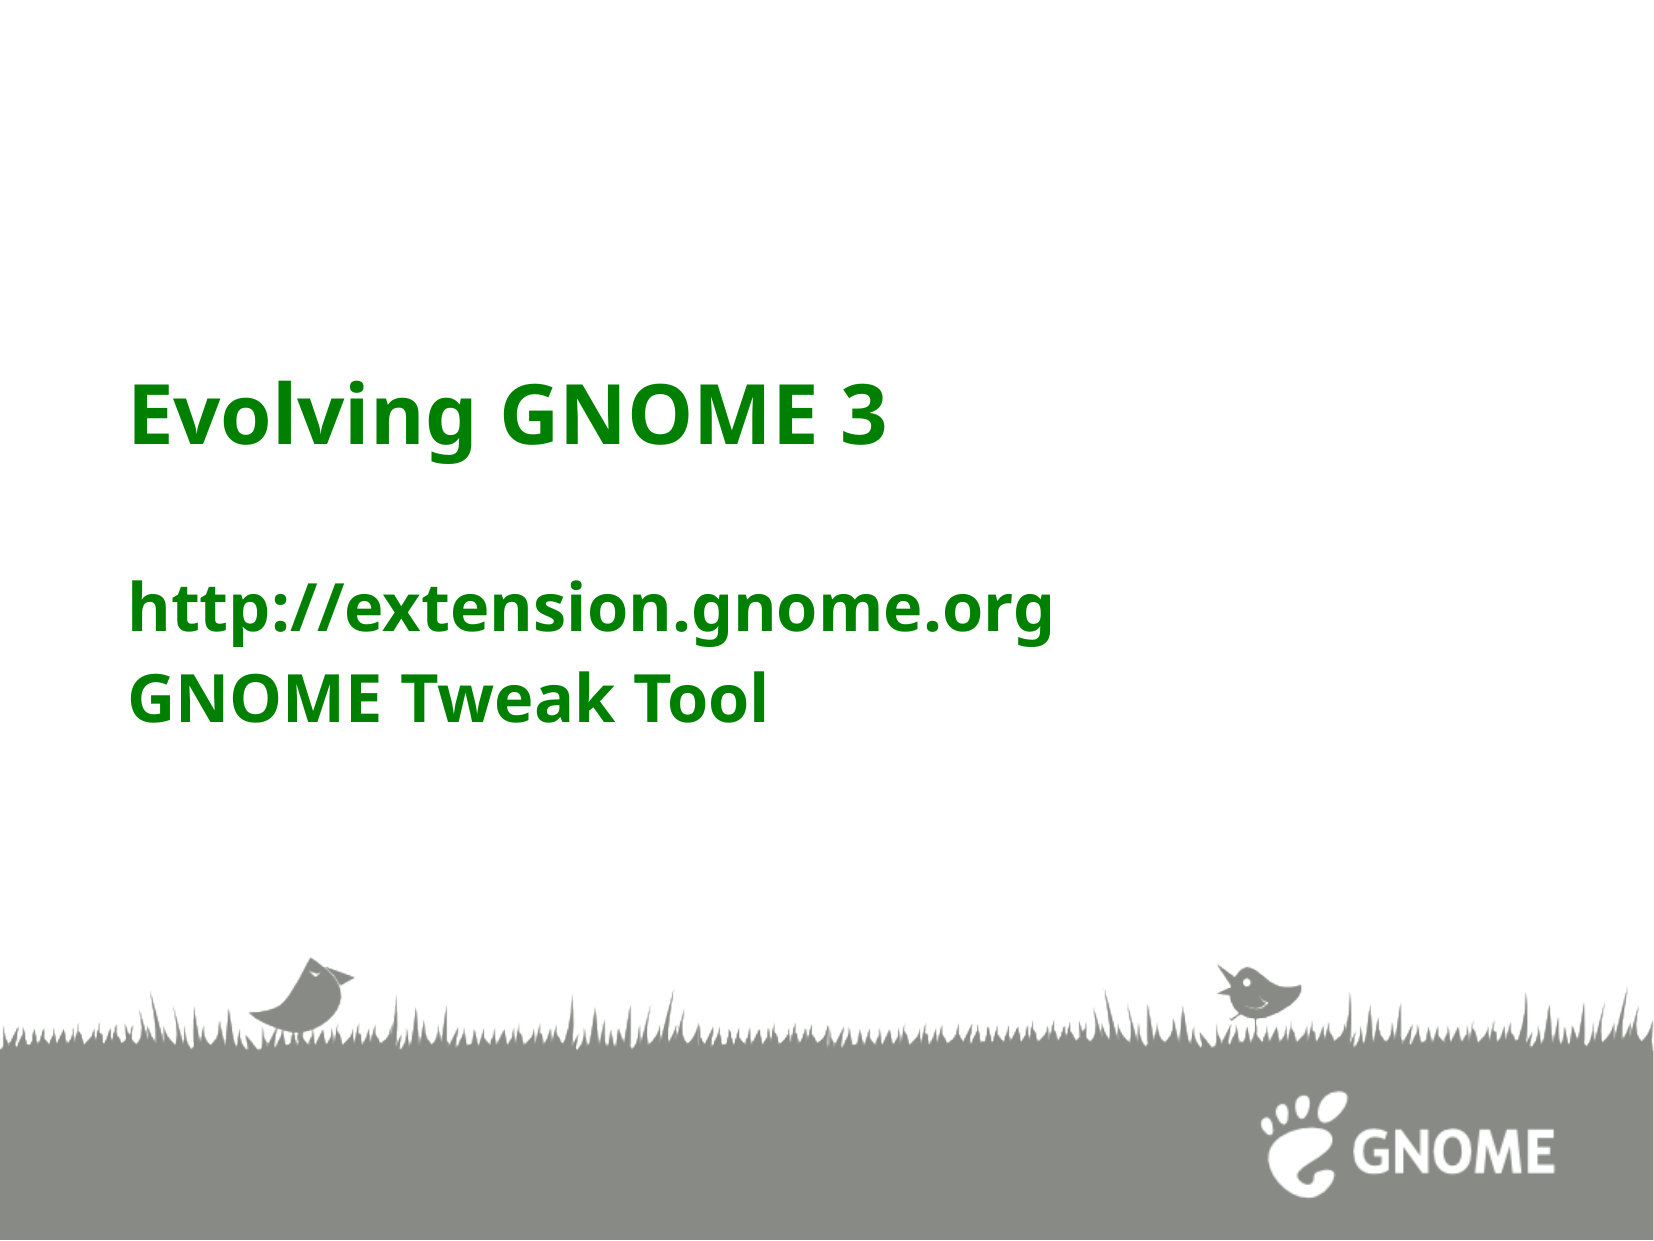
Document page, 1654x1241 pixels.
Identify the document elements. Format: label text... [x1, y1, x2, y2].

picture [0, 0, 1654, 1241]
text_box Evolving GNOME 3 http://extension.gnome.org GNOME Tweak Tool [112, 348, 1276, 722]
